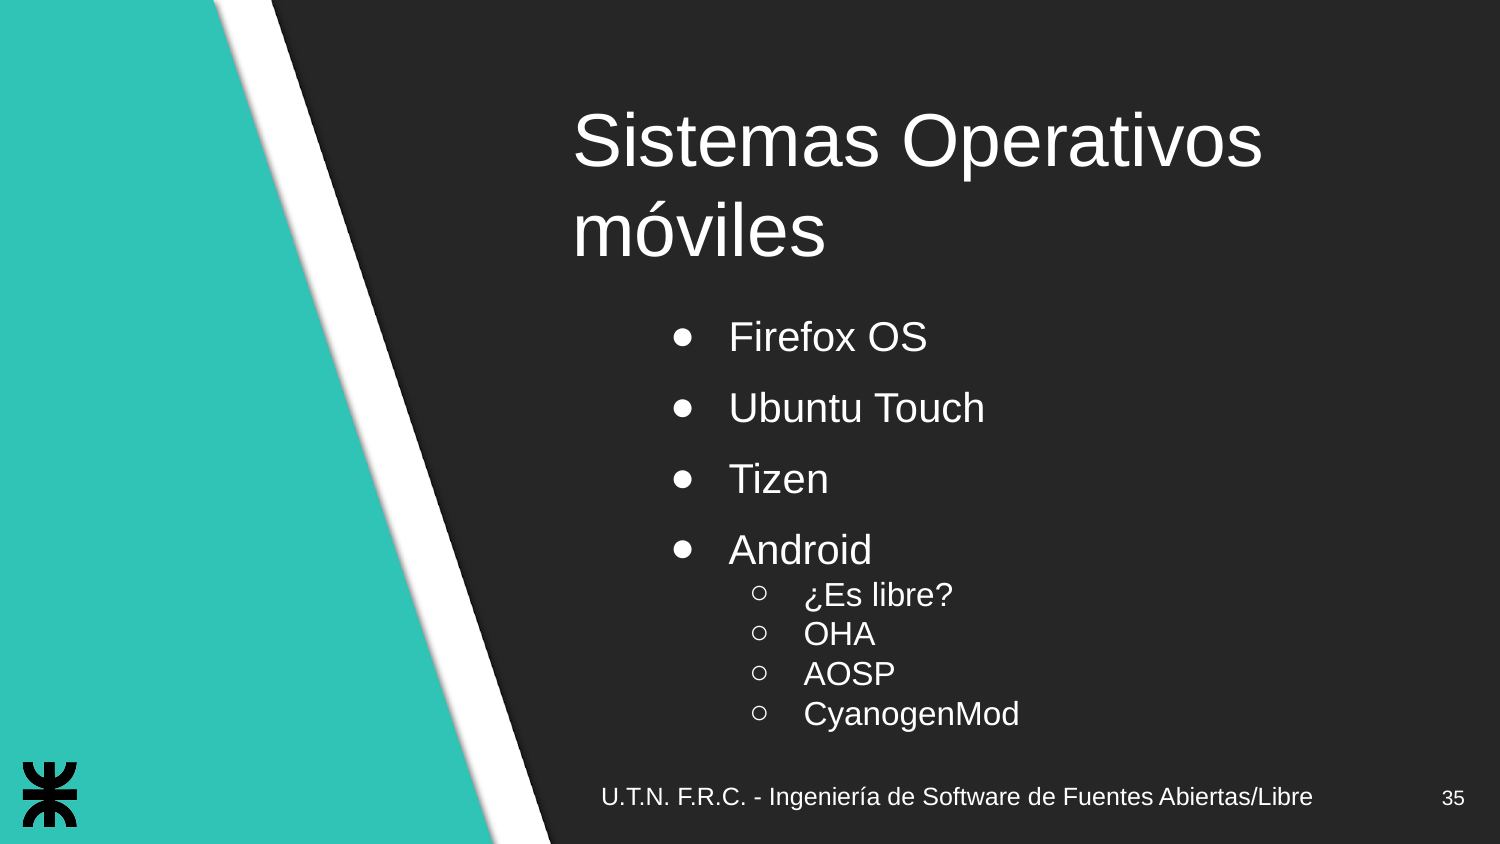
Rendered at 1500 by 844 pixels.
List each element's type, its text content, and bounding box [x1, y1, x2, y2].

picture [0, 0, 1500, 844]
title U.T.N. F.R.C. - Ingeniería de Software de Fuentes Abiertas/Libre [462, 748, 1454, 843]
title Sistemas Operativos móviles [557, 21, 1293, 343]
slide_number <number> [1454, 764, 1480, 830]
subtitle Firefox OS Ubuntu Touch Tizen Android ¿Es libre? OHA AOSP CyanogenMod [638, 295, 1454, 725]
